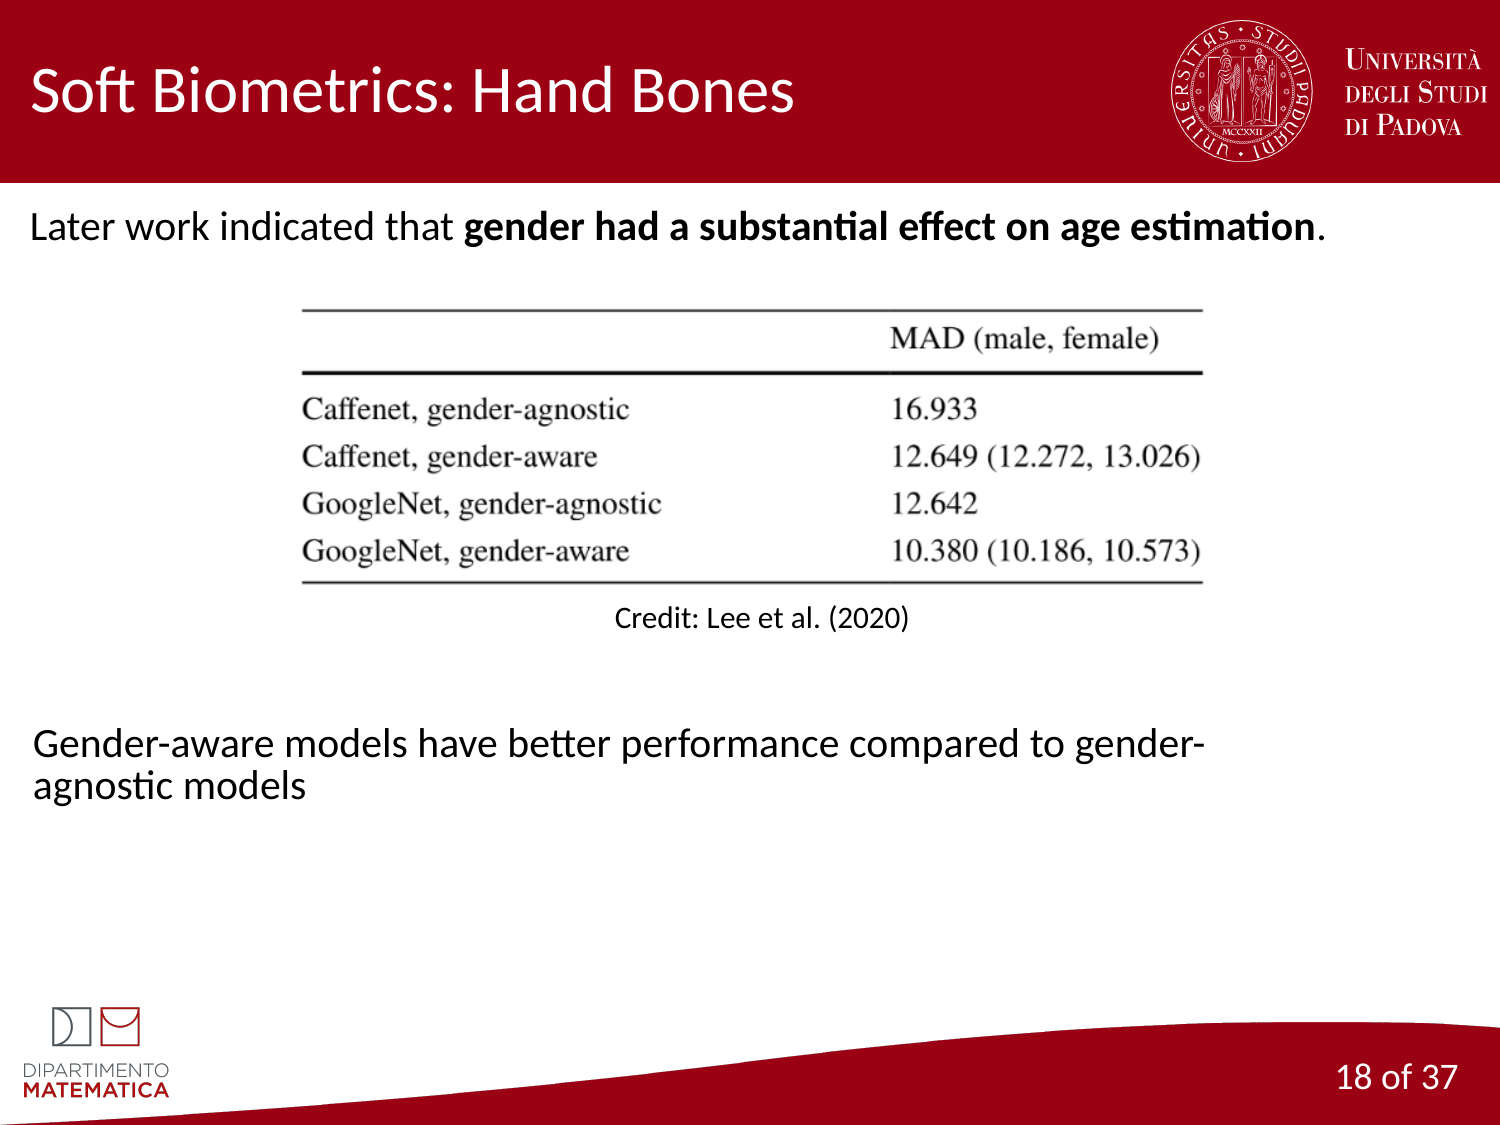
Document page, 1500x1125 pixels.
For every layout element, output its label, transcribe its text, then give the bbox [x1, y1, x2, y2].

title Soft Biometrics: Hand Bones [0, 0, 1159, 183]
slide_number 18 of 37 [1136, 1044, 1474, 1104]
text_box Later work indicated that gender had a substantial effect on age estimation. [15, 202, 1486, 301]
text_box Credit: Lee et al. (2020) [600, 597, 1096, 696]
picture [0, 1007, 1500, 1125]
picture [285, 293, 1217, 591]
picture [1171, 20, 1487, 162]
text_box Gender-aware models have better performance compared to gender- agnostic models [18, 719, 1489, 818]
